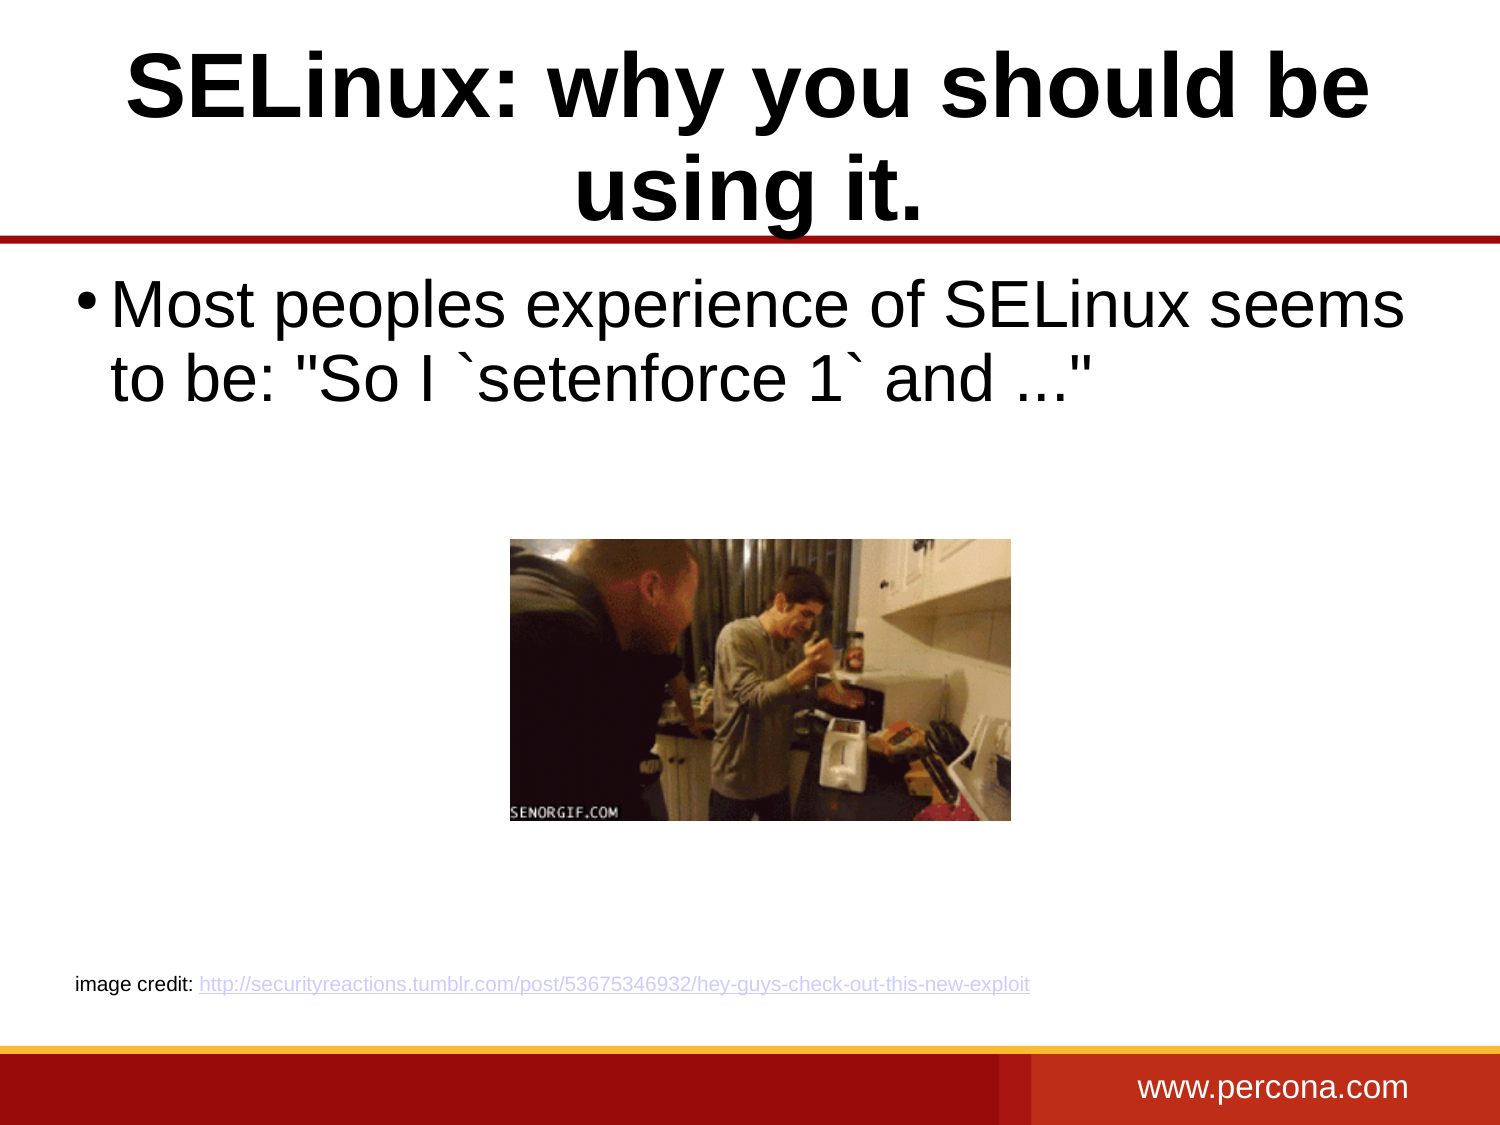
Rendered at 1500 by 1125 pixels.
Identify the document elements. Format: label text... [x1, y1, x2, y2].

text_box SELinux: why you should be using it. [75, 44, 1425, 233]
text_box Most peoples experience of SELinux seems to be: "So I `setenforce 1` and ..." image credit: http://securityreactions.tumblr.com/post/53675346932/hey-guys-check-out-this-new-exploit [75, 263, 1425, 1006]
picture [510, 539, 1011, 821]
